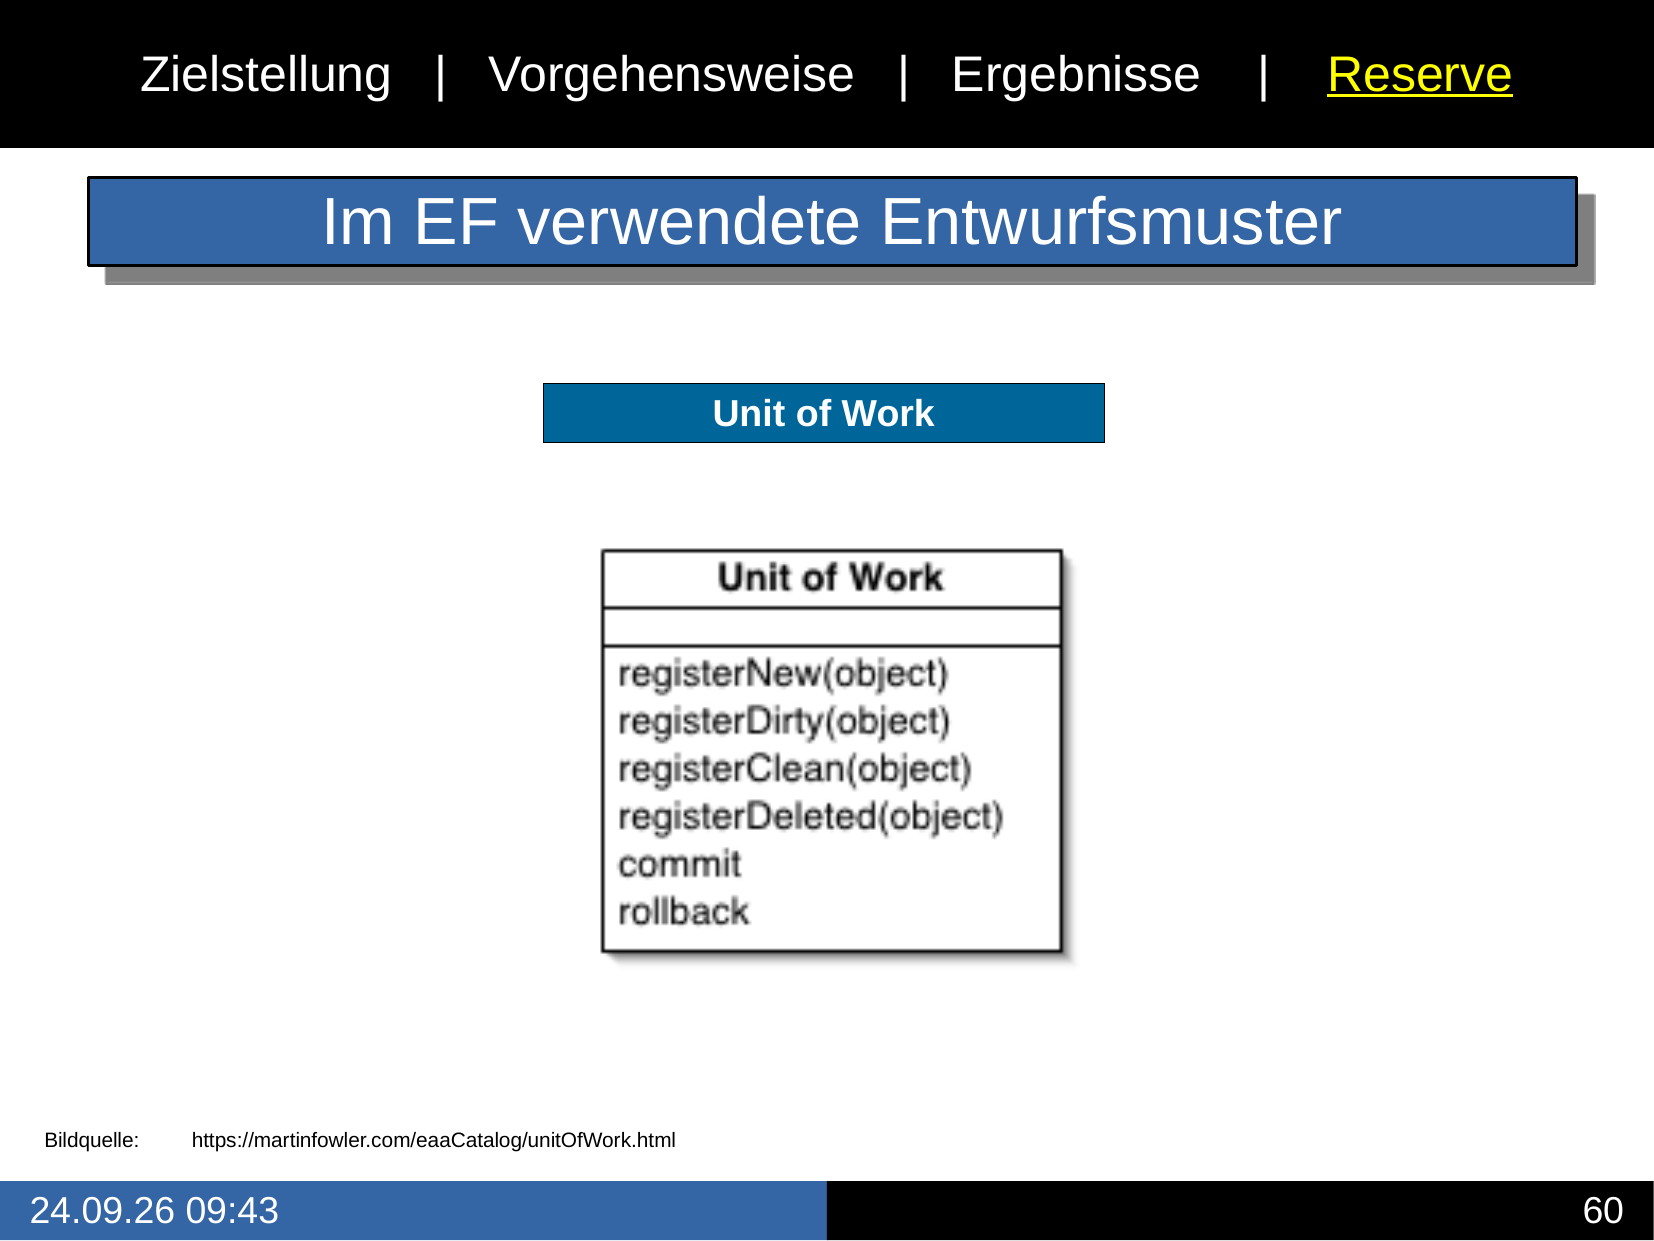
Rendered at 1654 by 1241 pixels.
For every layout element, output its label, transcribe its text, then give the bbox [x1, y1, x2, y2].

text_box Zielstellung | Vorgehensweise | Ergebnisse | Reserve [0, 0, 1654, 148]
title Im EF verwendete Entwurfsmuster [88, 177, 1577, 266]
text_box Bildquelle: https://martinfowler.com/eaaCatalog/unitOfWork.html [29, 1122, 1565, 1182]
text_box Unit of Work [543, 383, 1105, 443]
picture [580, 528, 1083, 973]
